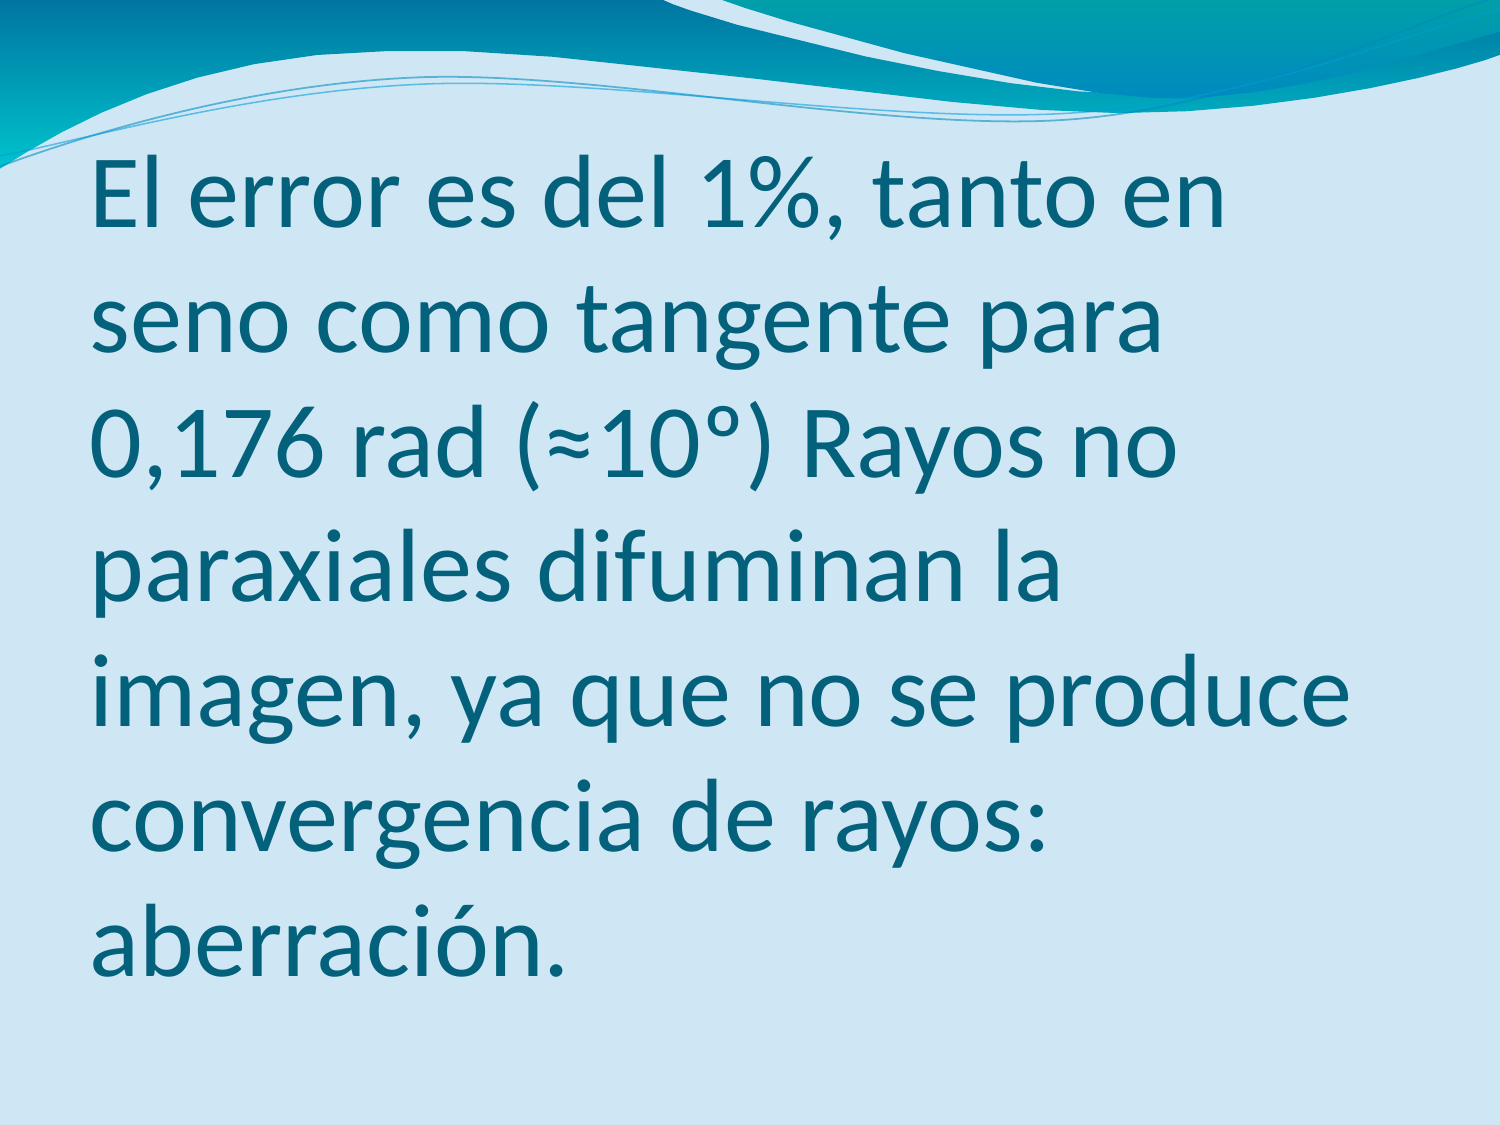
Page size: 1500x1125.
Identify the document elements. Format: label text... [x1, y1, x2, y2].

title El error es del 1%, tanto en seno como tangente para 0,176 rad (≈10º) Rayos no paraxiales difuminan la imagen, ya que no se produce convergencia de rayos: aberración. [75, 115, 1438, 764]
